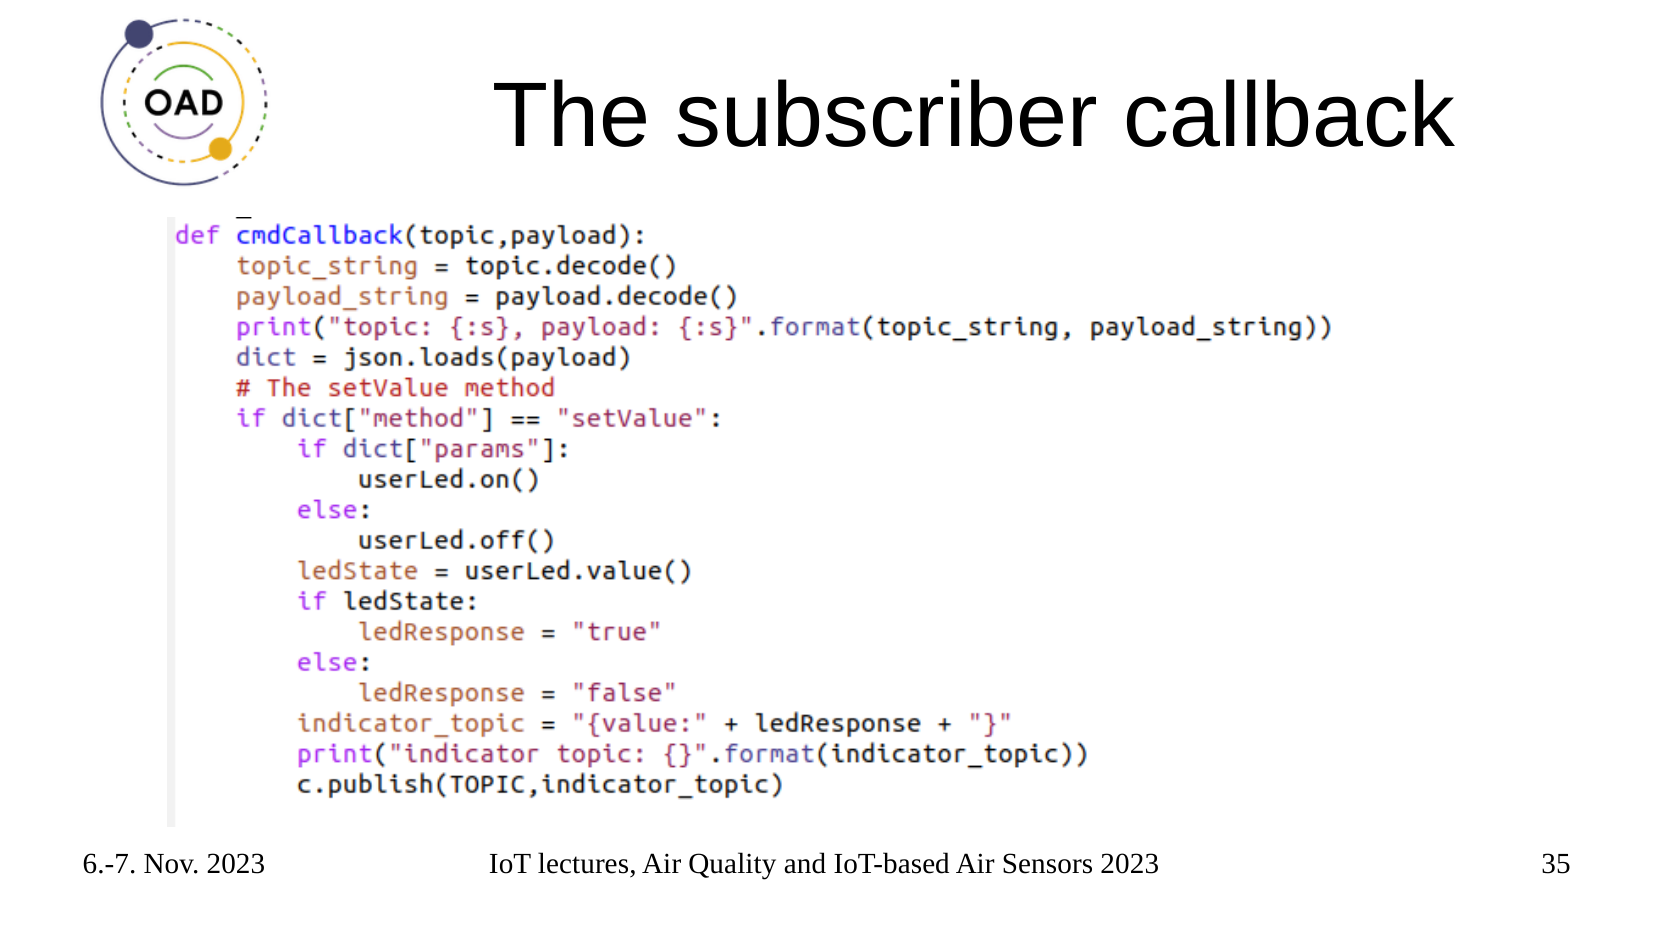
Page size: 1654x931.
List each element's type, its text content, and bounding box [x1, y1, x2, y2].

picture [167, 217, 1351, 827]
title The subscriber callback [403, 37, 1571, 193]
picture [59, 4, 303, 207]
